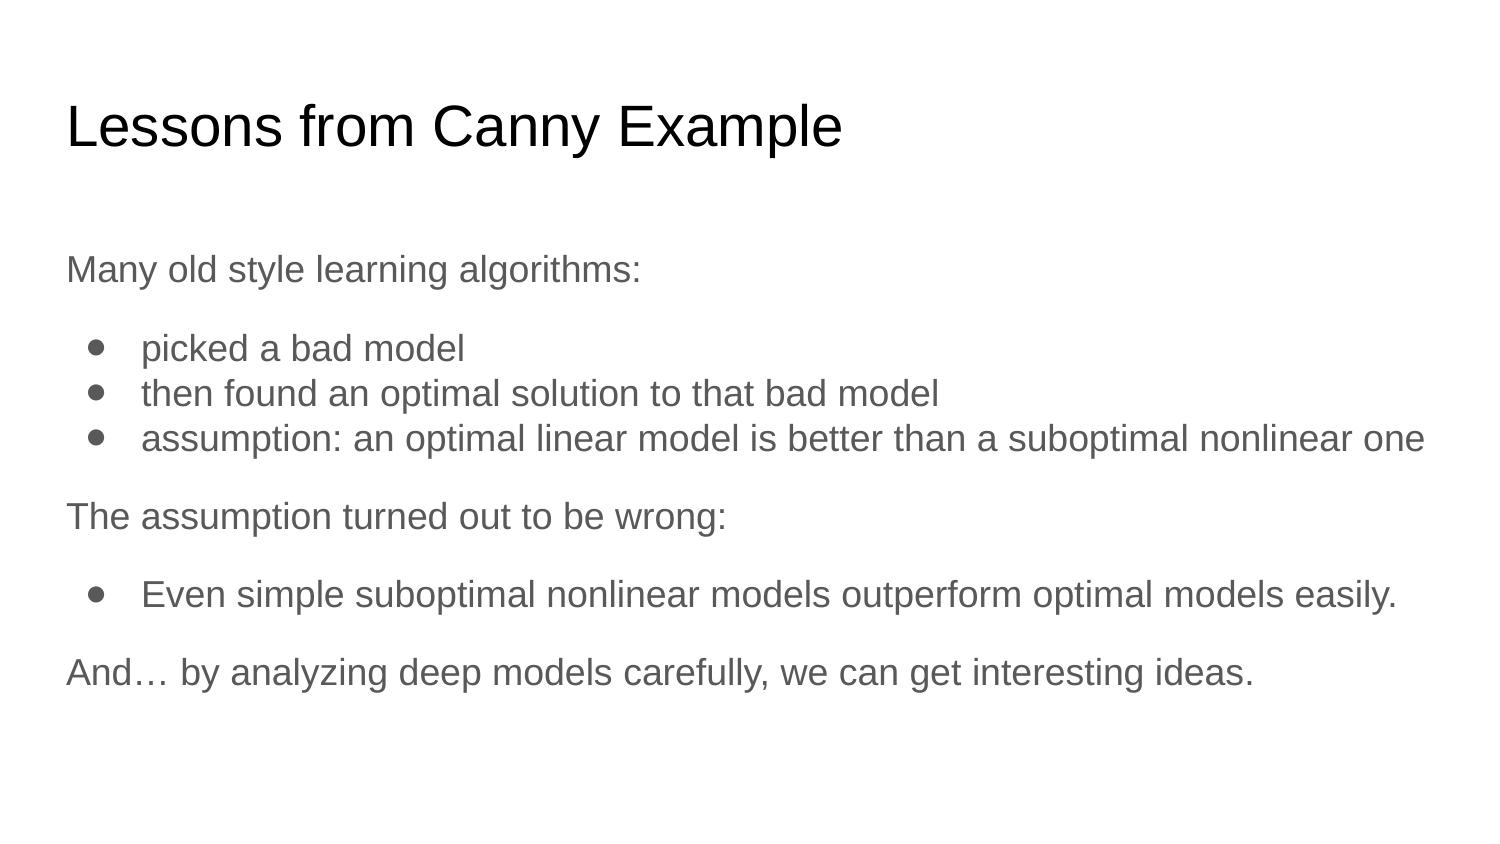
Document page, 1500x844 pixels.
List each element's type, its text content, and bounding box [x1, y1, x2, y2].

list Many old style learning algorithms: picked a bad model then found an optimal solution to that bad model assumption: an optimal linear model is better than a suboptimal nonlinear one The assumption turned out to be wrong: Even simple suboptimal nonlinear models outperform optimal models easily. And… by analyzing deep models carefully, we can get interesting ideas. [51, 189, 1449, 750]
title Lessons from Canny Example [51, 72, 1449, 167]
